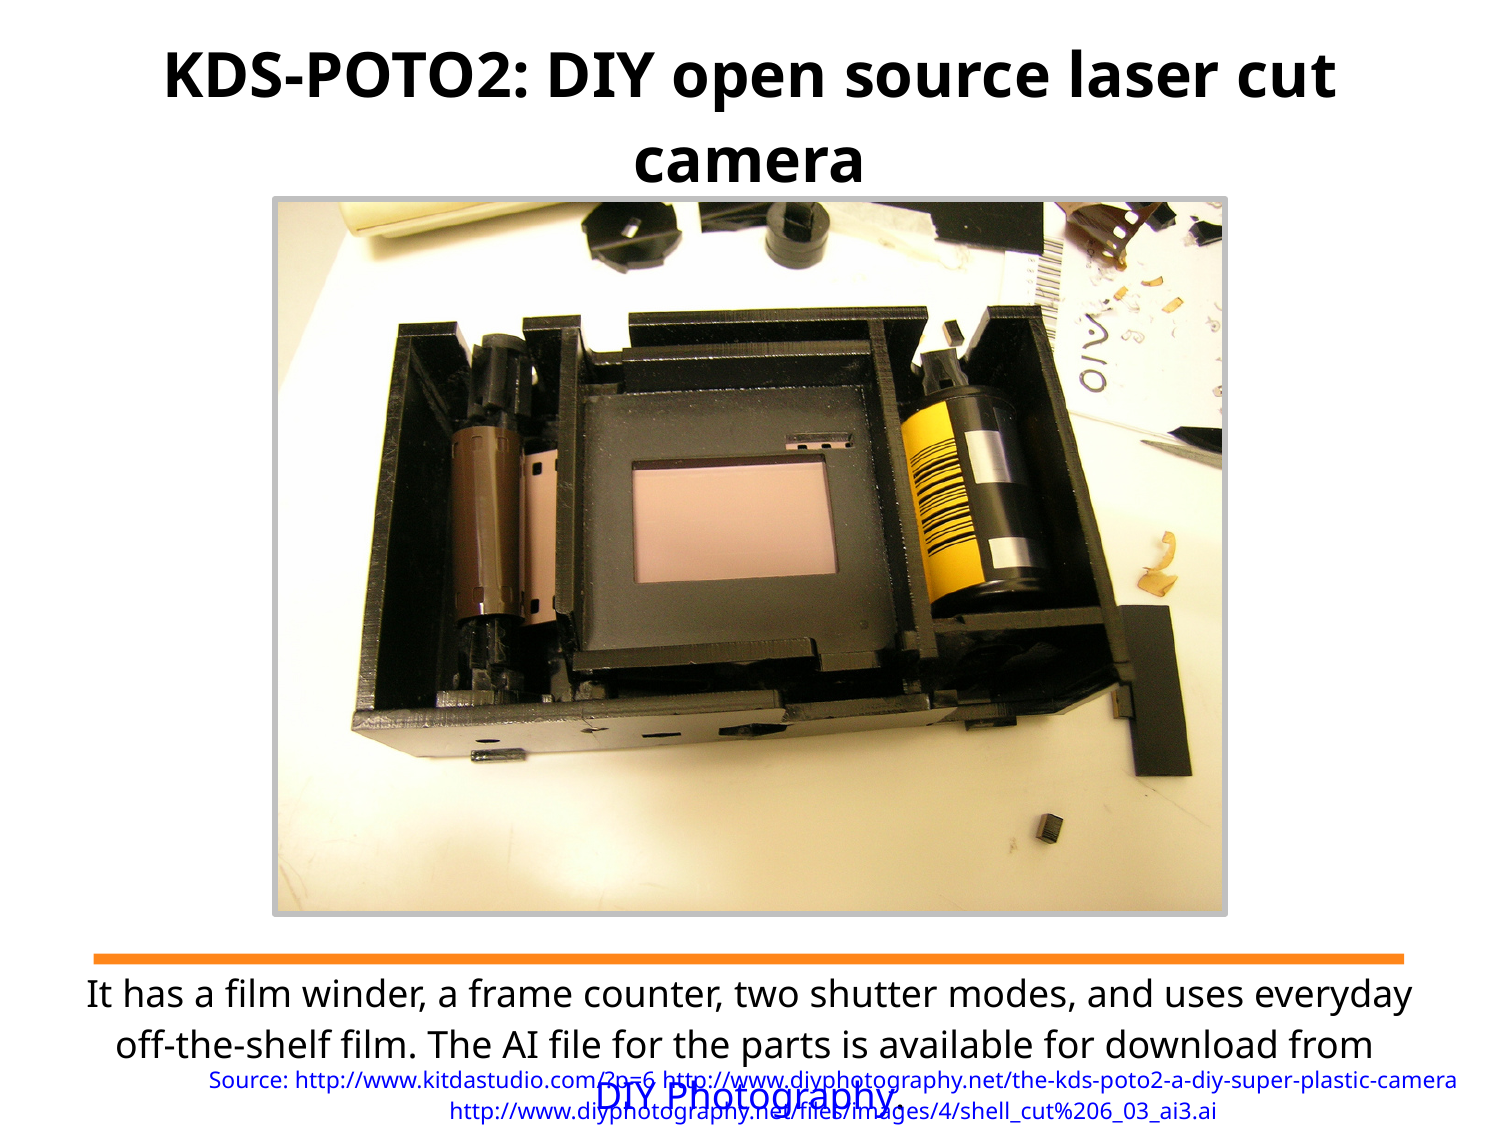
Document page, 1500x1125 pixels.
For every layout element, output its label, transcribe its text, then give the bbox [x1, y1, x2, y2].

title KDS-POTO2: DIY open source laser cut camera [75, 44, 1426, 188]
text_box Source: http://www.kitdastudio.com/?p=6 http://www.diyphotography.net/the-kds-poto2-a-diy-super-plastic-camera http://www.diyphotography.net/files/images/4/shell_cut%206_03_ai3.ai [193, 1056, 1307, 1123]
text_box It has a film winder, a frame counter, two shutter modes, and uses everyday off-the-shelf film. The AI file for the parts is available for download from DIY Photography. [52, 960, 1448, 1064]
picture [1307, 1077, 1311, 1087]
picture [0, 0, 1500, 1125]
